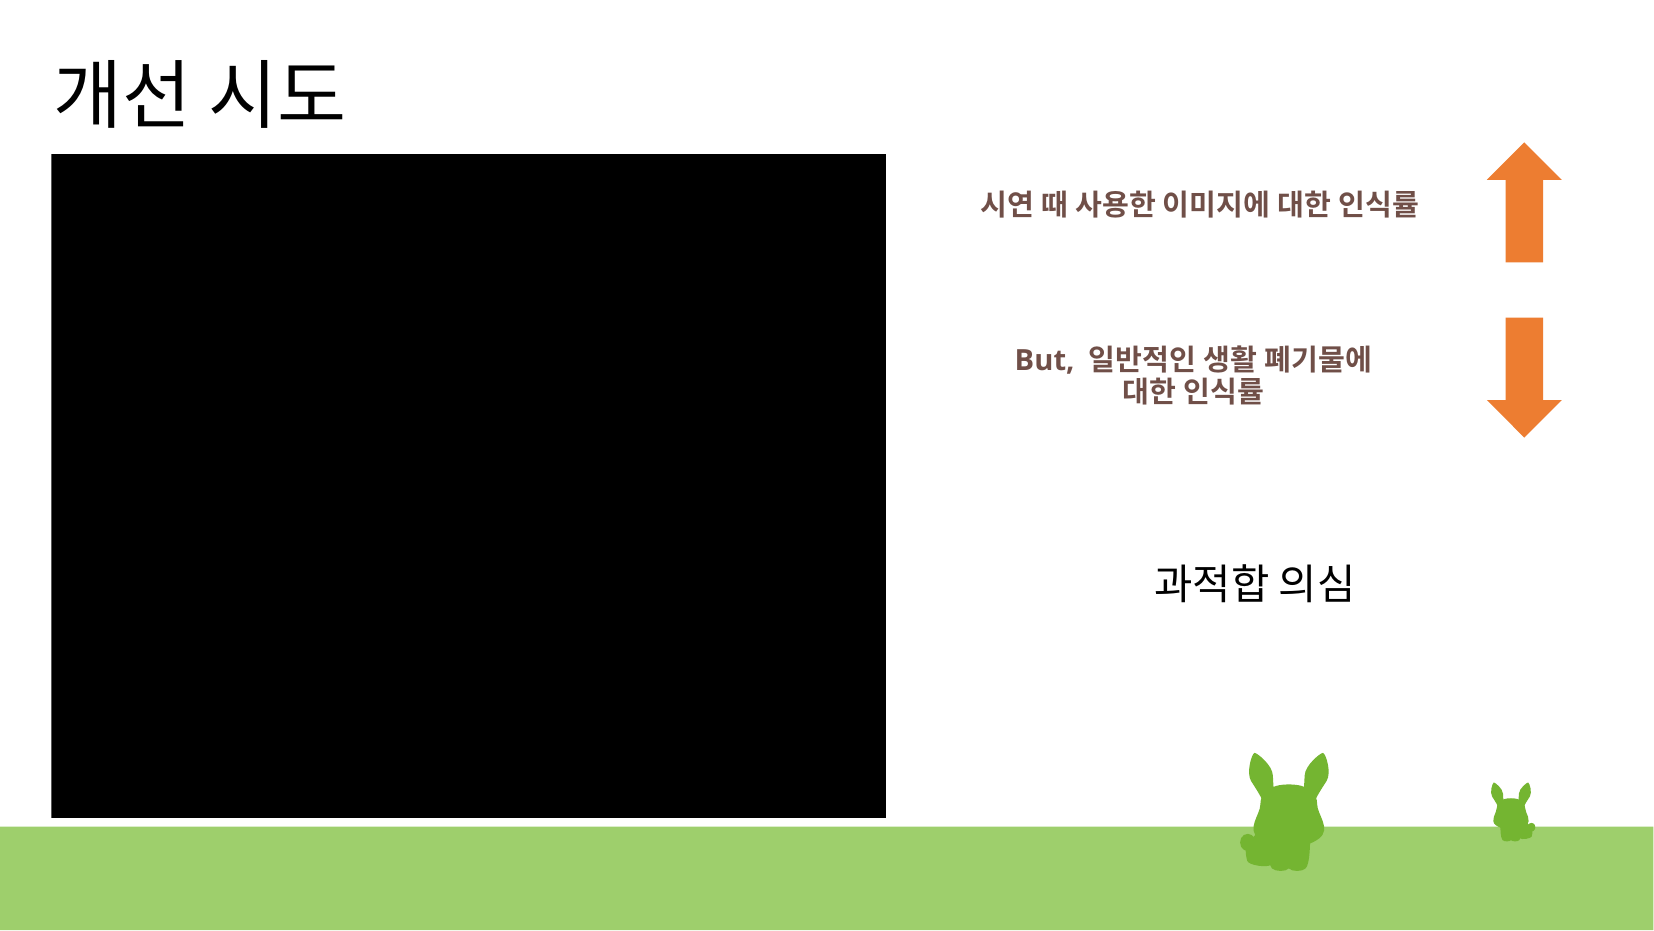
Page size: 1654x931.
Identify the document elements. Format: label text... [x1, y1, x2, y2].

text_box 과적합 의심 [1008, 548, 1502, 624]
text_box [1486, 142, 1562, 263]
text_box 개선 시도 [38, 42, 396, 154]
text_box 시연 때 사용한 이미지에 대한 인식률 [900, 175, 1487, 238]
picture [51, 154, 886, 819]
text_box But, 일반적인 생활 폐기물에 대한 인식률 [947, 330, 1440, 424]
text_box [1486, 317, 1562, 438]
